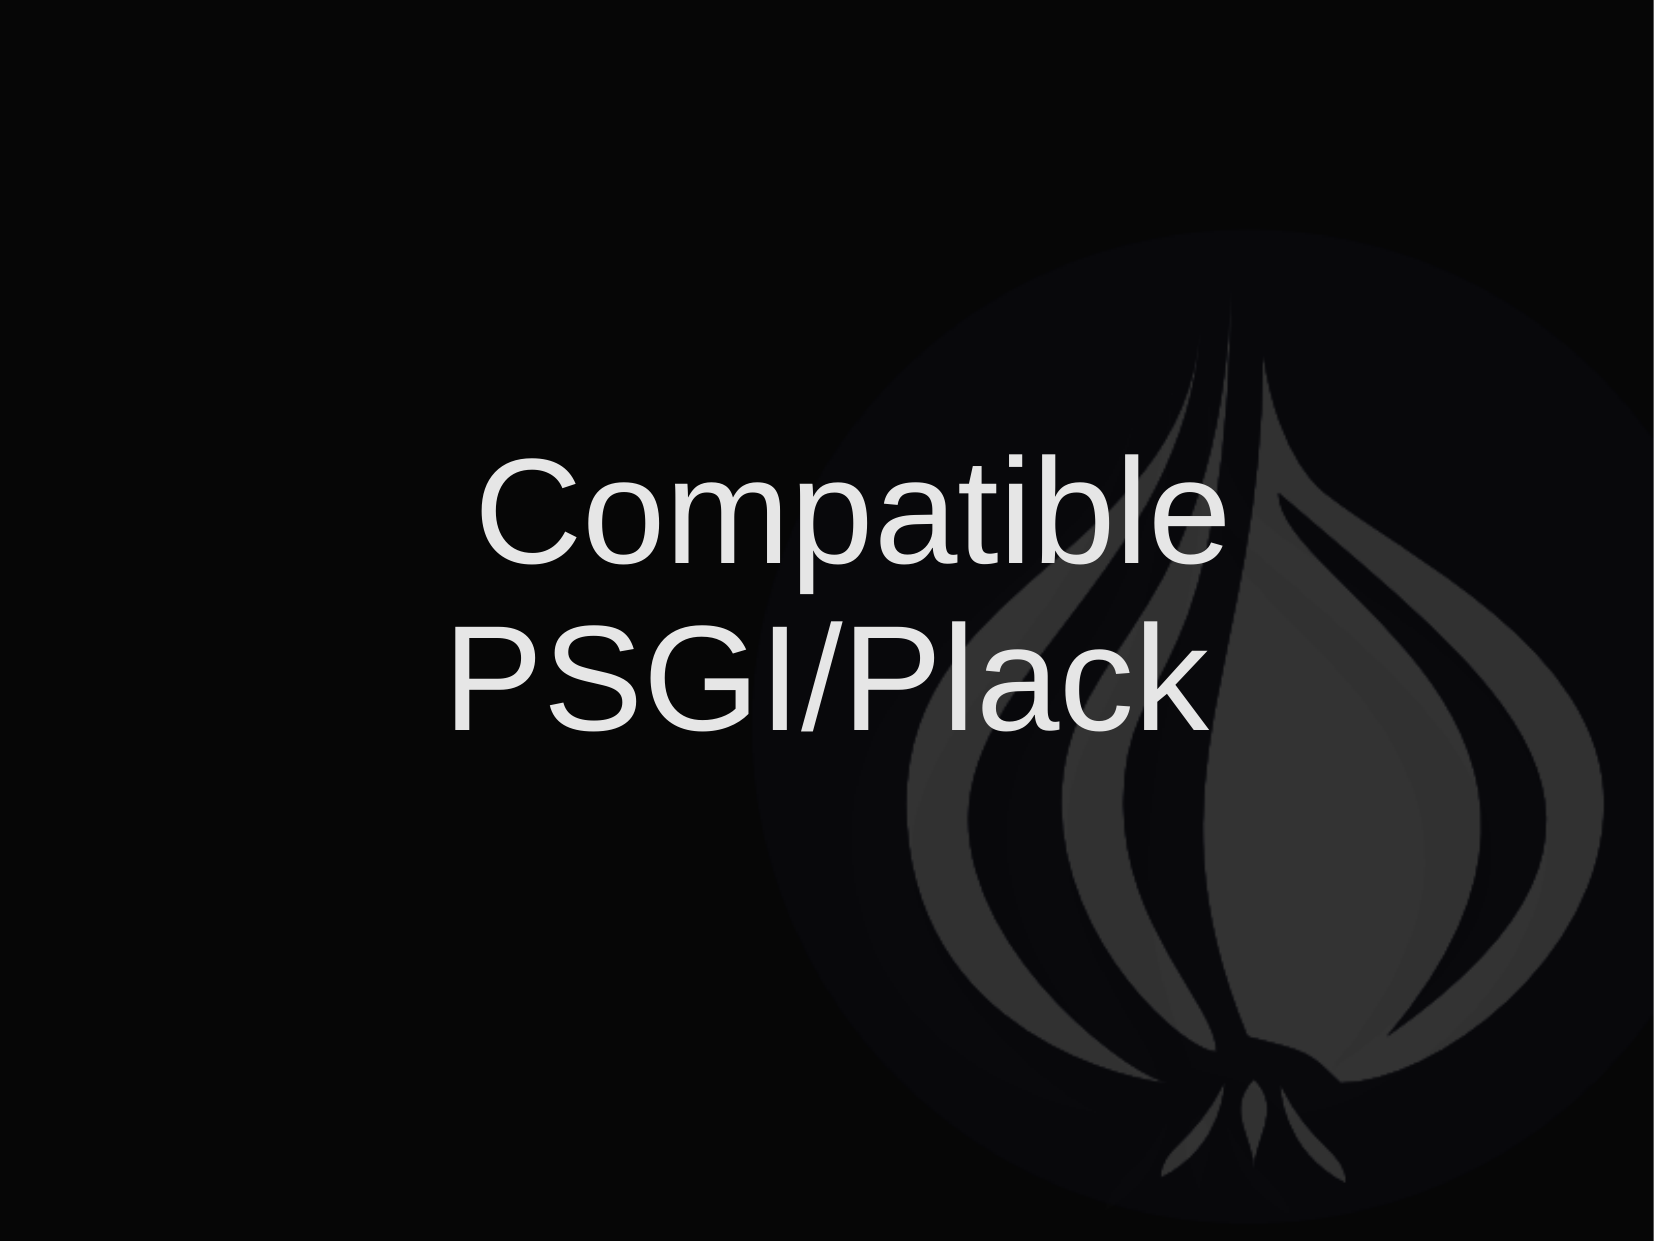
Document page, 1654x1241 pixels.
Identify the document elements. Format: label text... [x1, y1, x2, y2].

picture [0, 0, 1654, 1241]
subtitle Compatible PSGI/Plack [82, 88, 1571, 1102]
